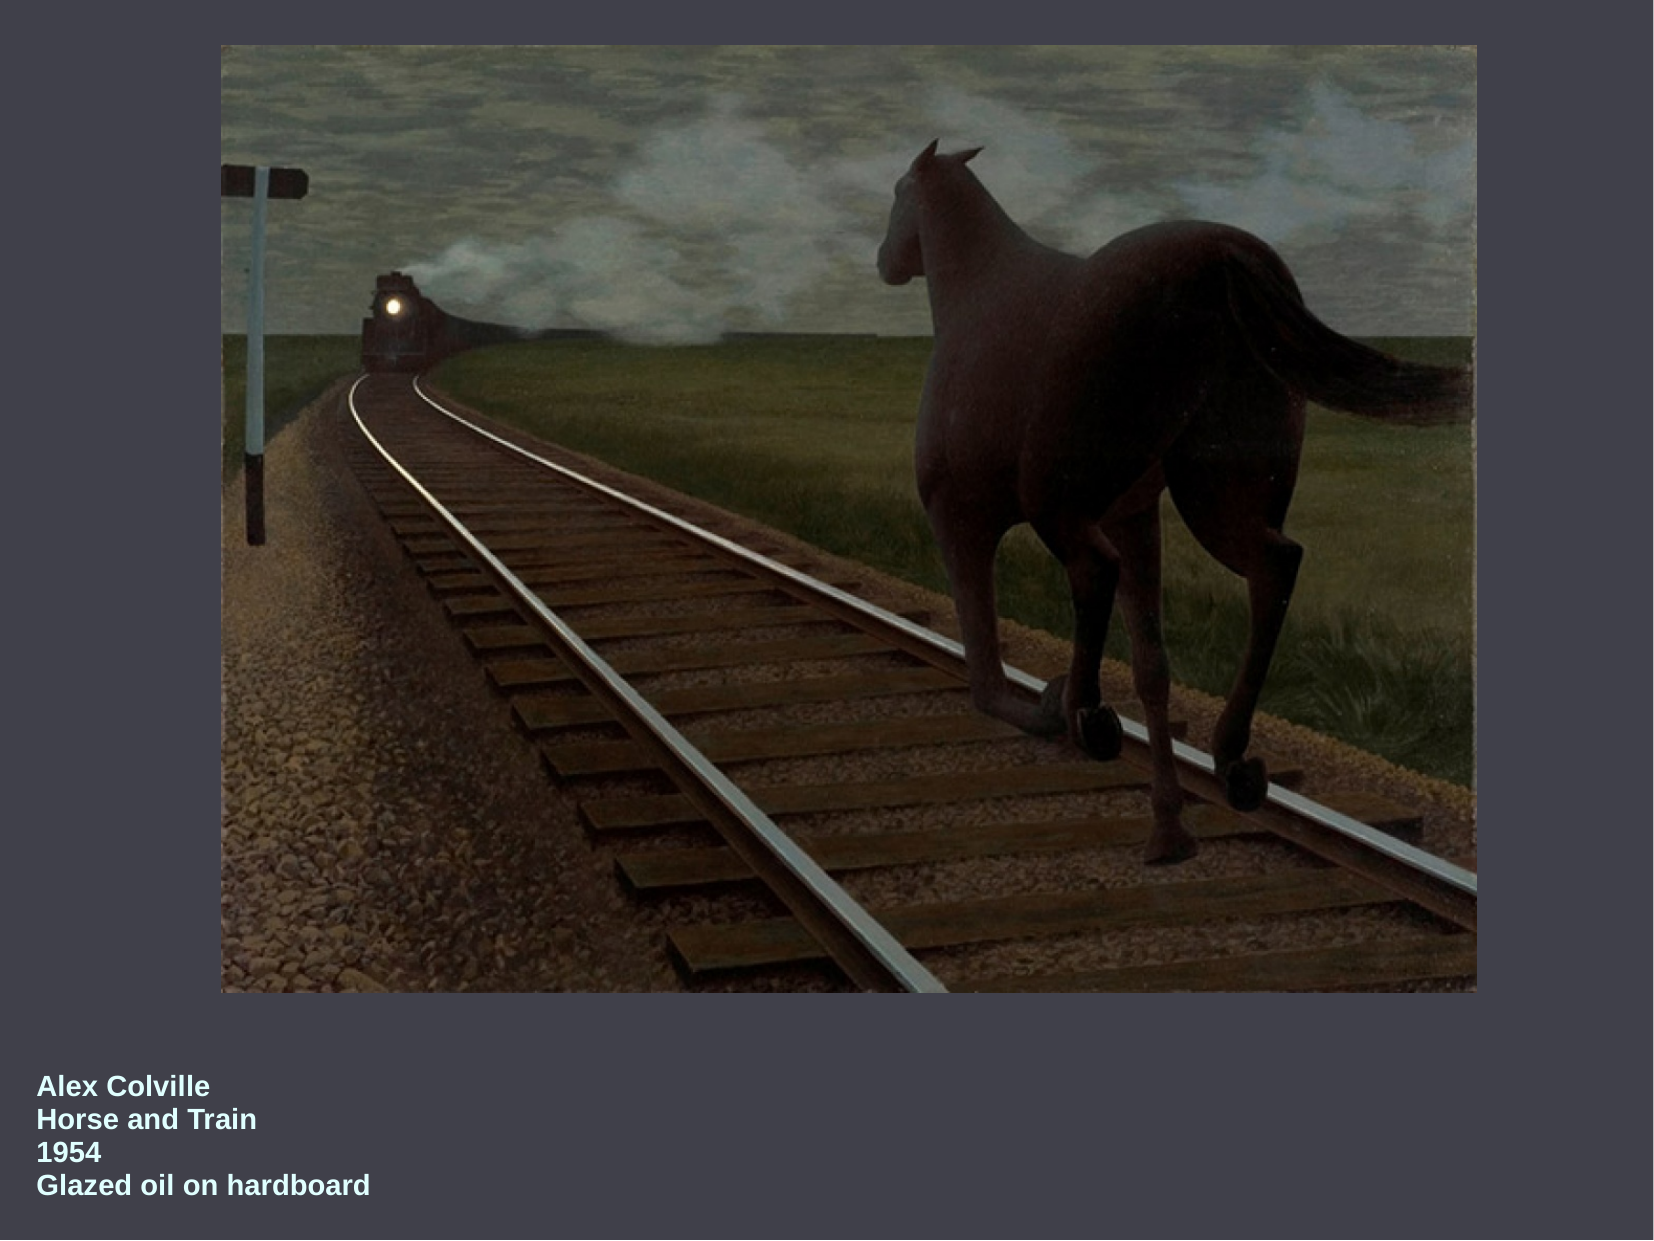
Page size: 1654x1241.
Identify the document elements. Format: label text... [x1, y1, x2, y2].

text_box Alex Colville Horse and Train 1954 Glazed oil on hardboard [21, 1062, 1583, 1209]
picture [221, 45, 1477, 993]
